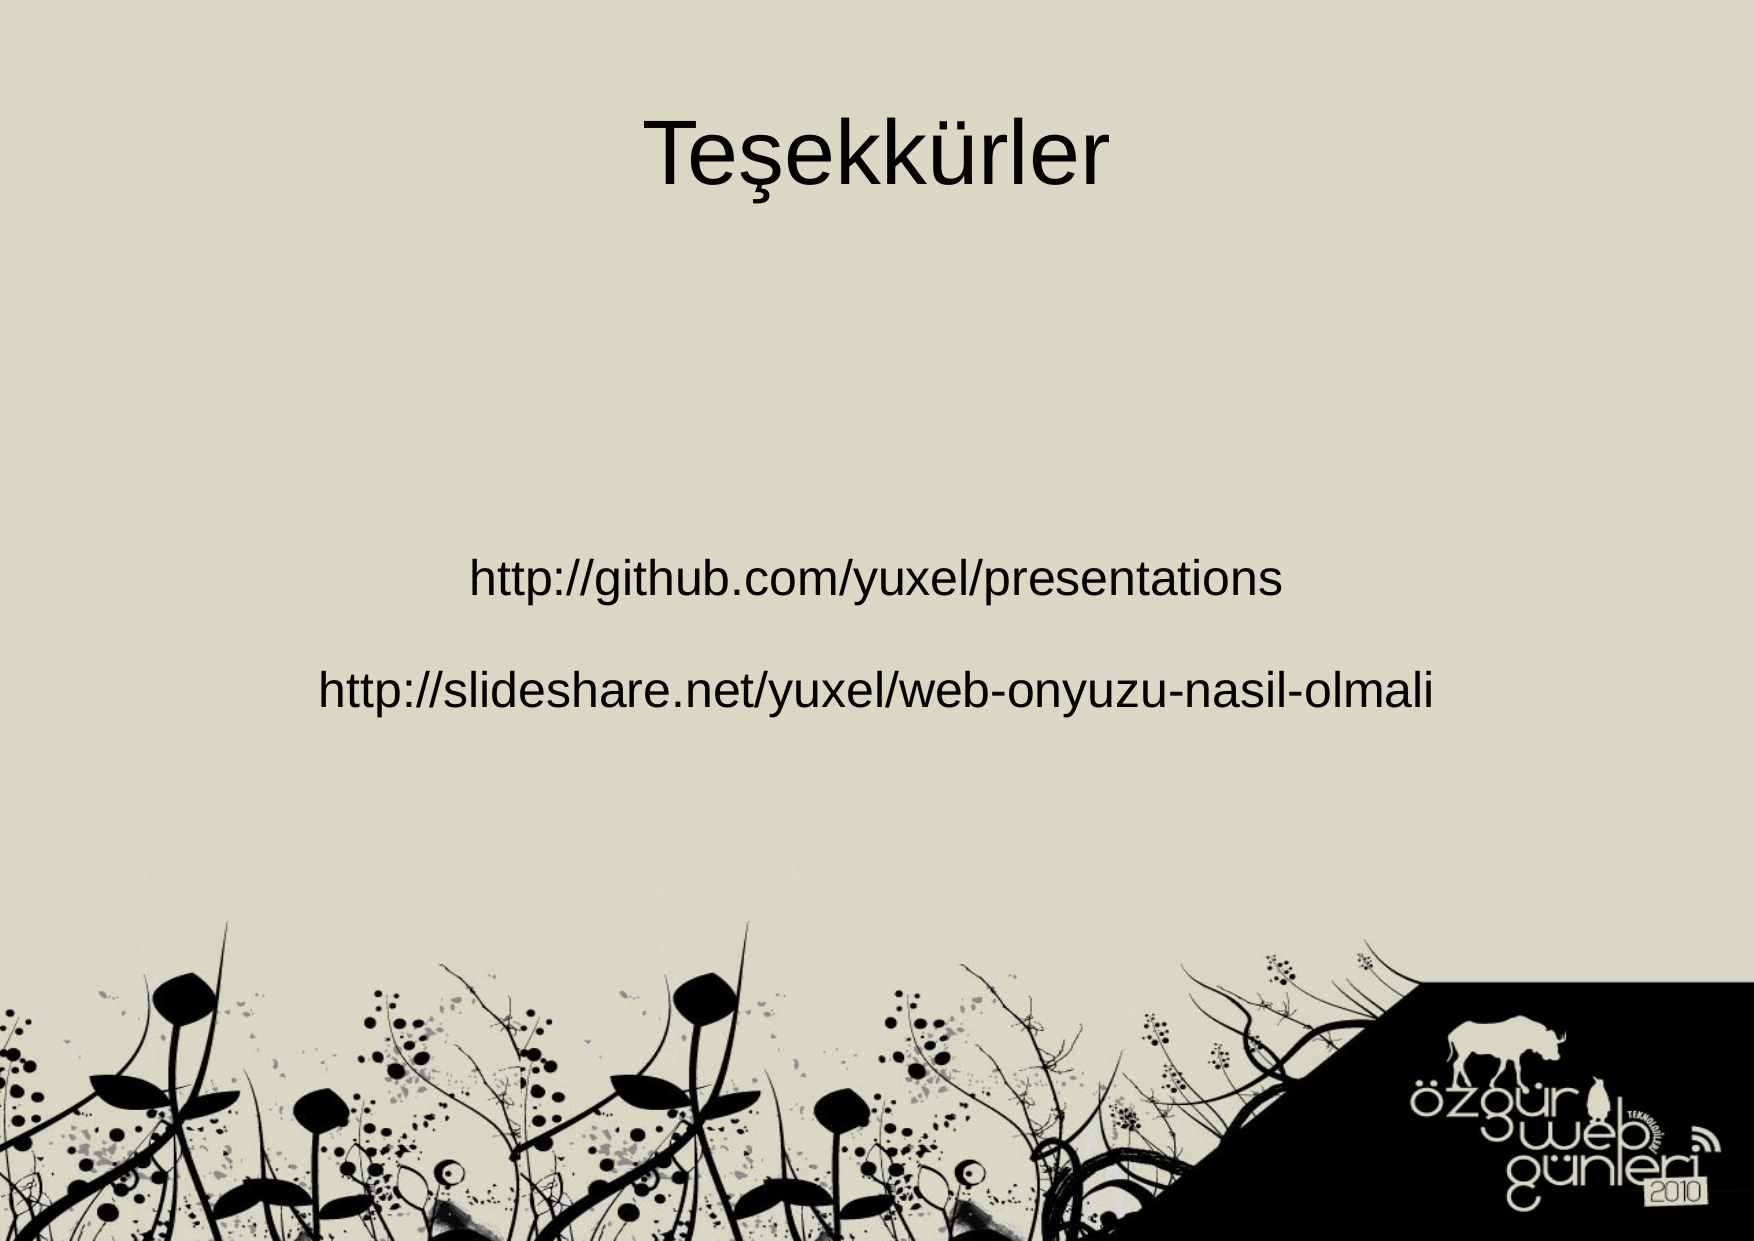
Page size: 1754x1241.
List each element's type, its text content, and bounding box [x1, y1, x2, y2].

subtitle http://github.com/yuxel/presentations http://slideshare.net/yuxel/web-onyuzu-nasil-olmali [87, 297, 1667, 1102]
picture [0, 0, 1754, 1241]
title Teşekkürler [87, 49, 1667, 257]
